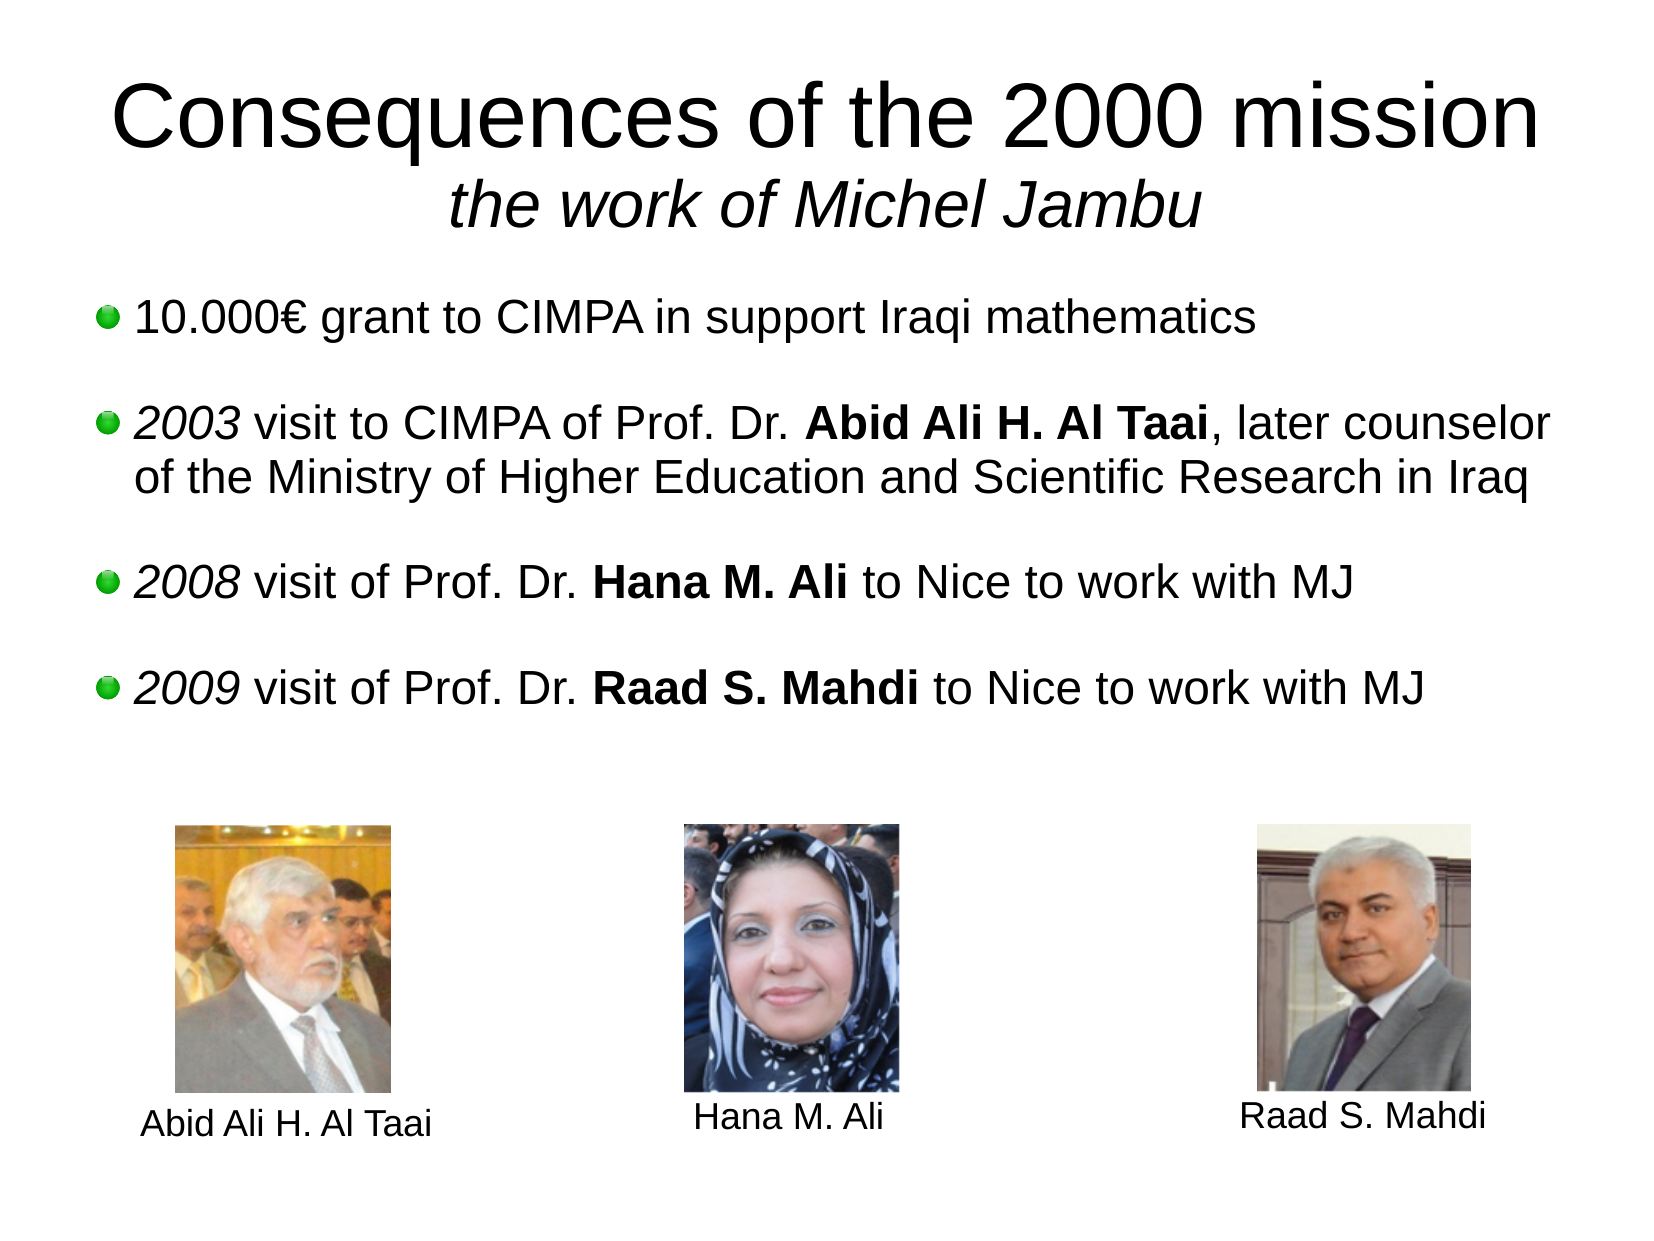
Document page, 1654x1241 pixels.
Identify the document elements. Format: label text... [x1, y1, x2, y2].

picture [175, 824, 391, 1093]
title Consequences of the 2000 mission the work of Michel Jambu [82, 49, 1571, 257]
text_box Hana M. Ali [622, 1095, 1081, 1156]
picture [684, 824, 901, 1094]
list 10.000€ grant to CIMPA in support Iraqi mathematics 2003 visit to CIMPA of Prof. Dr. Abid Ali H. Al Taai, later counselor of the Ministry of Higher Education and Scientific Research in Iraq 2008 visit of Prof. Dr. Hana M. Ali to Nice to work with MJ 2009 visit of Prof. Dr. Raad S. Mahdi to Nice to work with MJ [82, 290, 1571, 721]
picture [1257, 824, 1471, 1093]
text_box Abid Ali H. Al Taai [90, 1095, 448, 1152]
text_box Raad S. Mahdi [1168, 1095, 1654, 1185]
